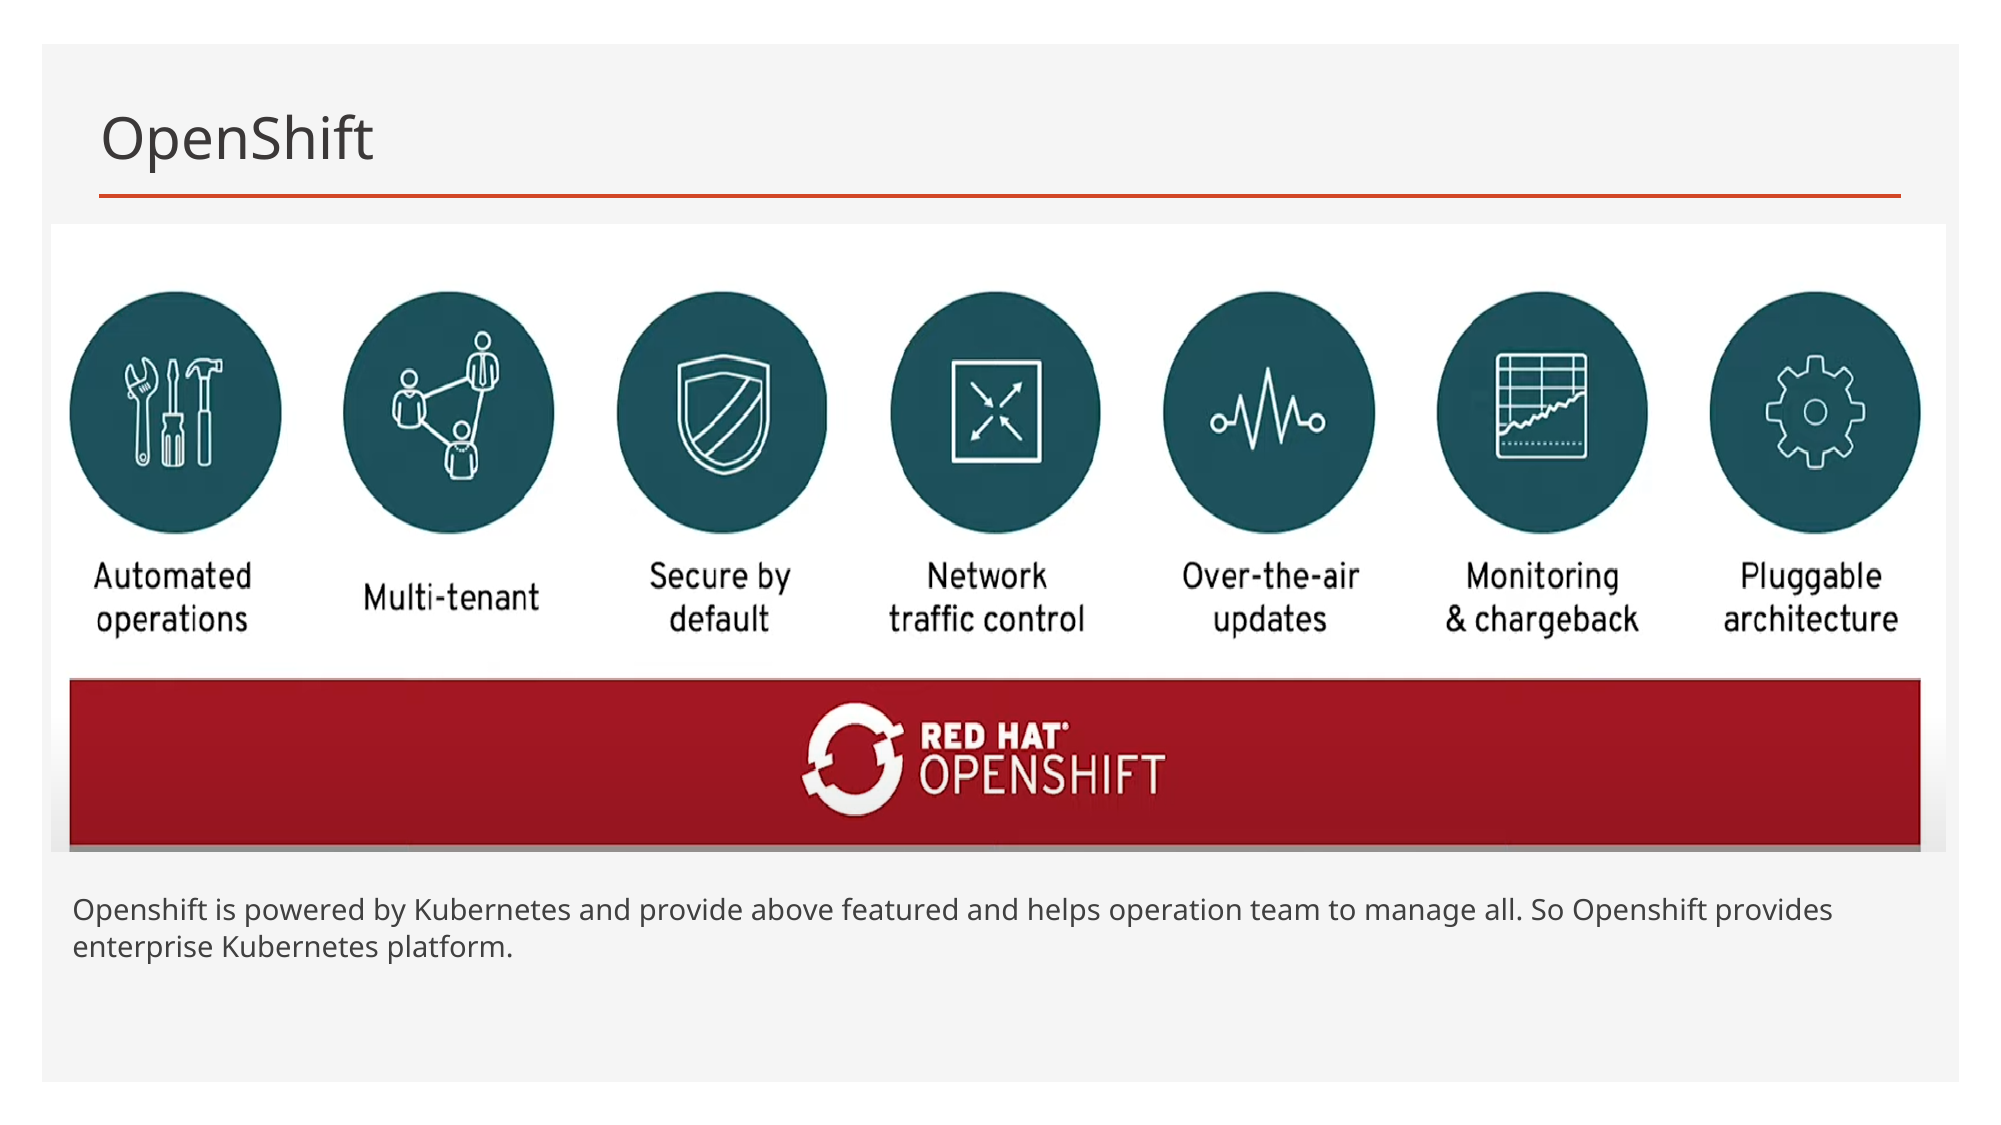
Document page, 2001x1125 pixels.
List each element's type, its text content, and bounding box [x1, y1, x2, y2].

text_box Openshift is powered by Kubernetes and provide above featured and helps operation team to manage all. So Openshift provides enterprise Kubernetes platform. [57, 881, 1943, 971]
title OpenShift [85, 73, 1849, 179]
picture [51, 224, 1946, 852]
